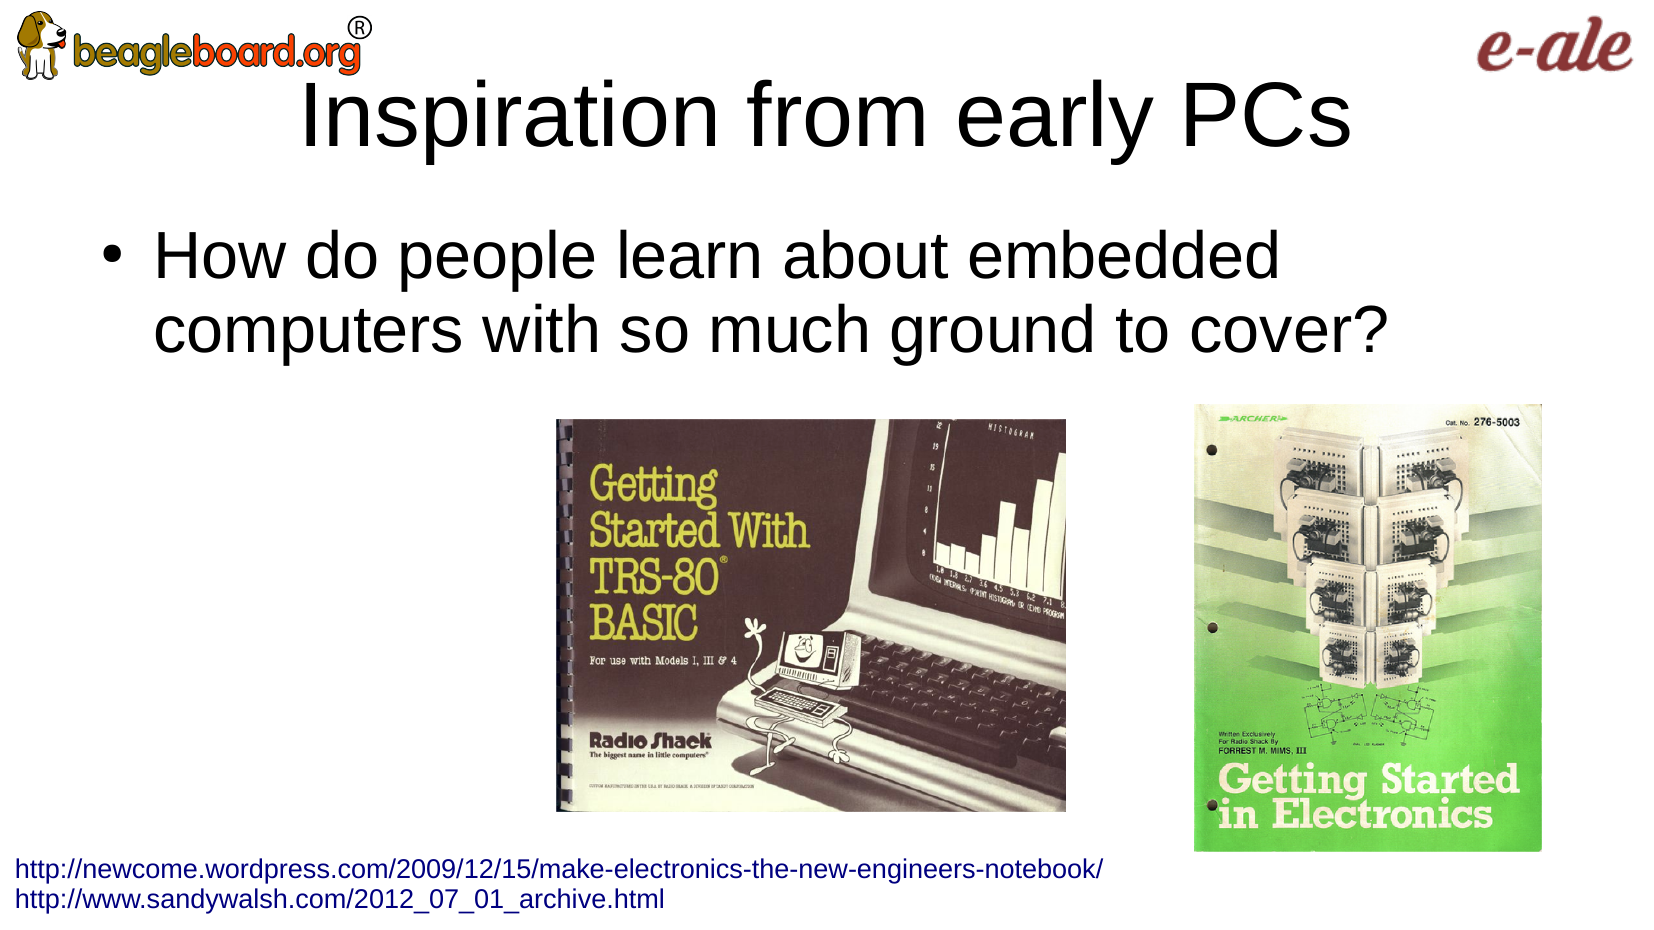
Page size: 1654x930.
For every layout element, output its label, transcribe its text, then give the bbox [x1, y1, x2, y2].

picture [1194, 404, 1542, 846]
list How do people learn about embedded computers with so much ground to cover? [82, 217, 1571, 757]
title Inspiration from early PCs [82, 37, 1571, 193]
picture [1475, 14, 1636, 74]
text_box http://newcome.wordpress.com/2009/12/15/make-electronics-the-new-engineers-notebook/ http://www.sandywalsh.com/2012_07_01_archive.html [0, 846, 1548, 922]
picture [556, 419, 1066, 812]
picture [17, 11, 372, 80]
